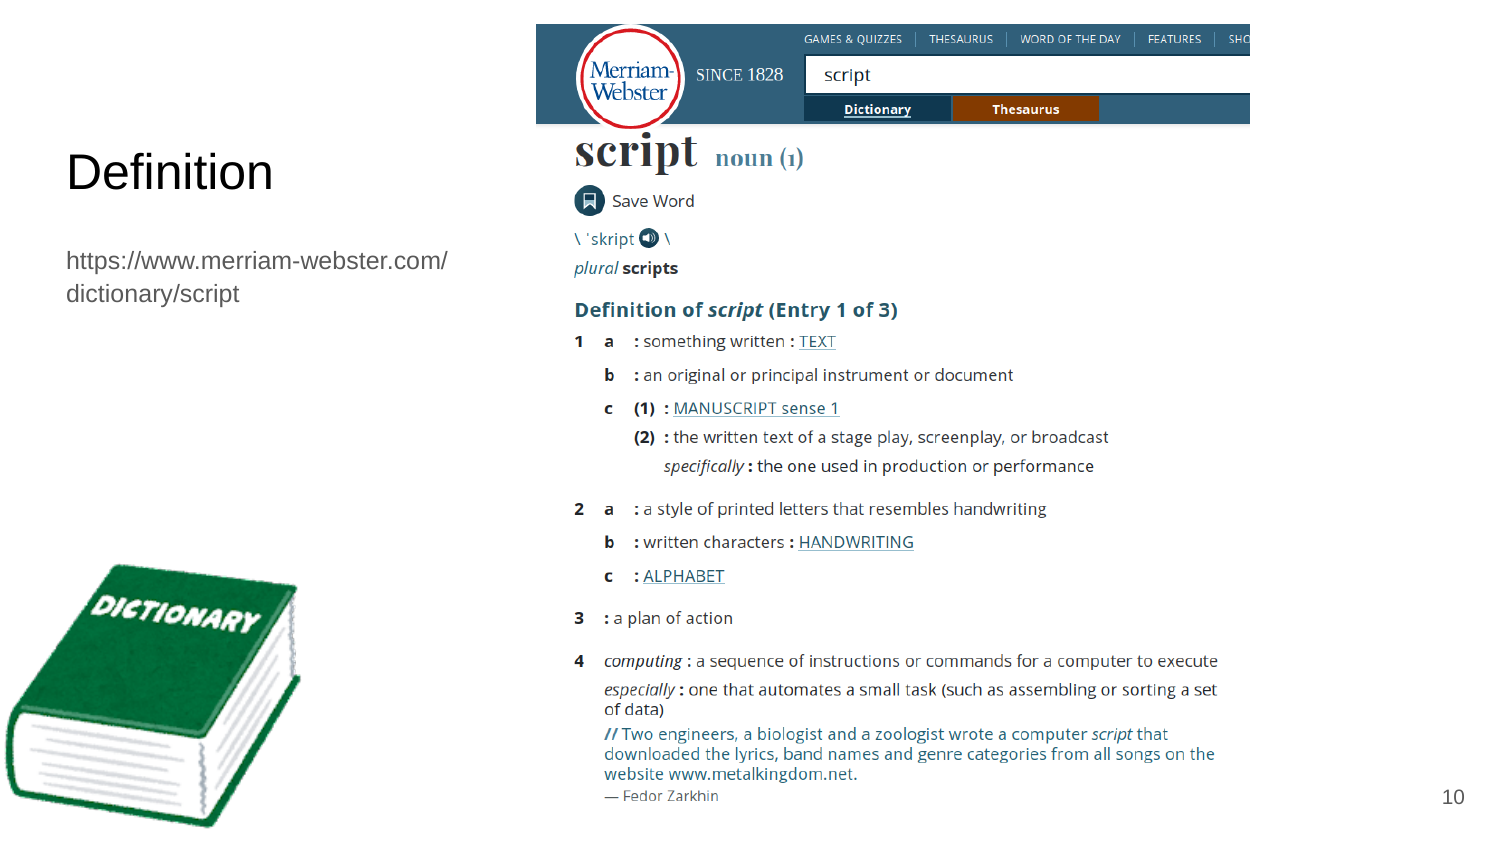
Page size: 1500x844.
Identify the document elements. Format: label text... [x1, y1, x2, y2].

title Definition [51, 91, 512, 216]
slide_number <number> [1389, 764, 1480, 830]
picture [0, 543, 313, 844]
list https://www.merriam-webster.com/dictionary/script [51, 227, 512, 750]
picture [536, 24, 1250, 819]
